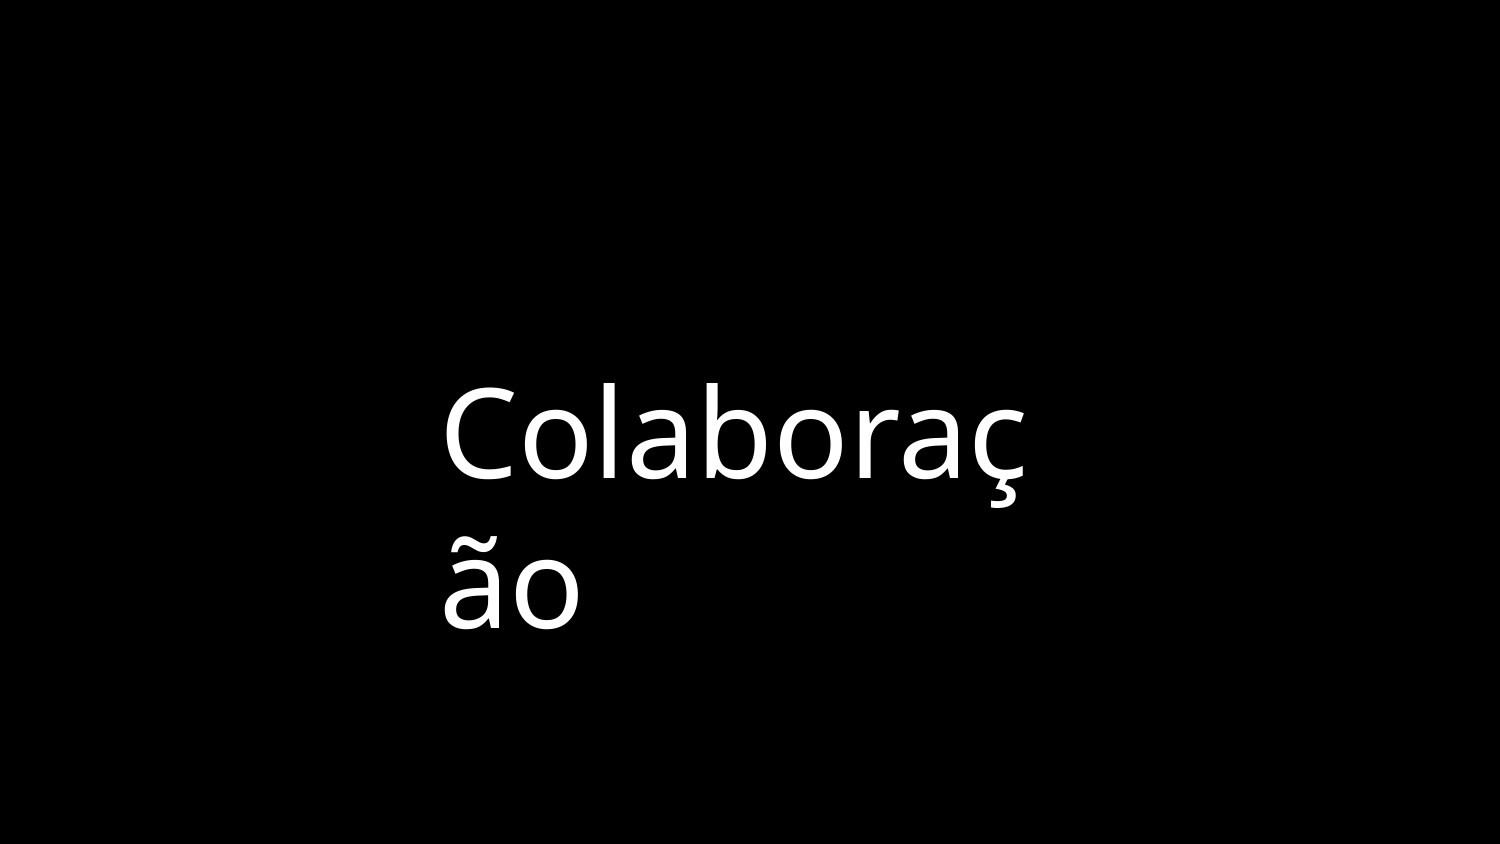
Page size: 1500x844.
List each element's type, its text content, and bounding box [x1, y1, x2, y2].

text_box Colaboração [424, 338, 1076, 506]
